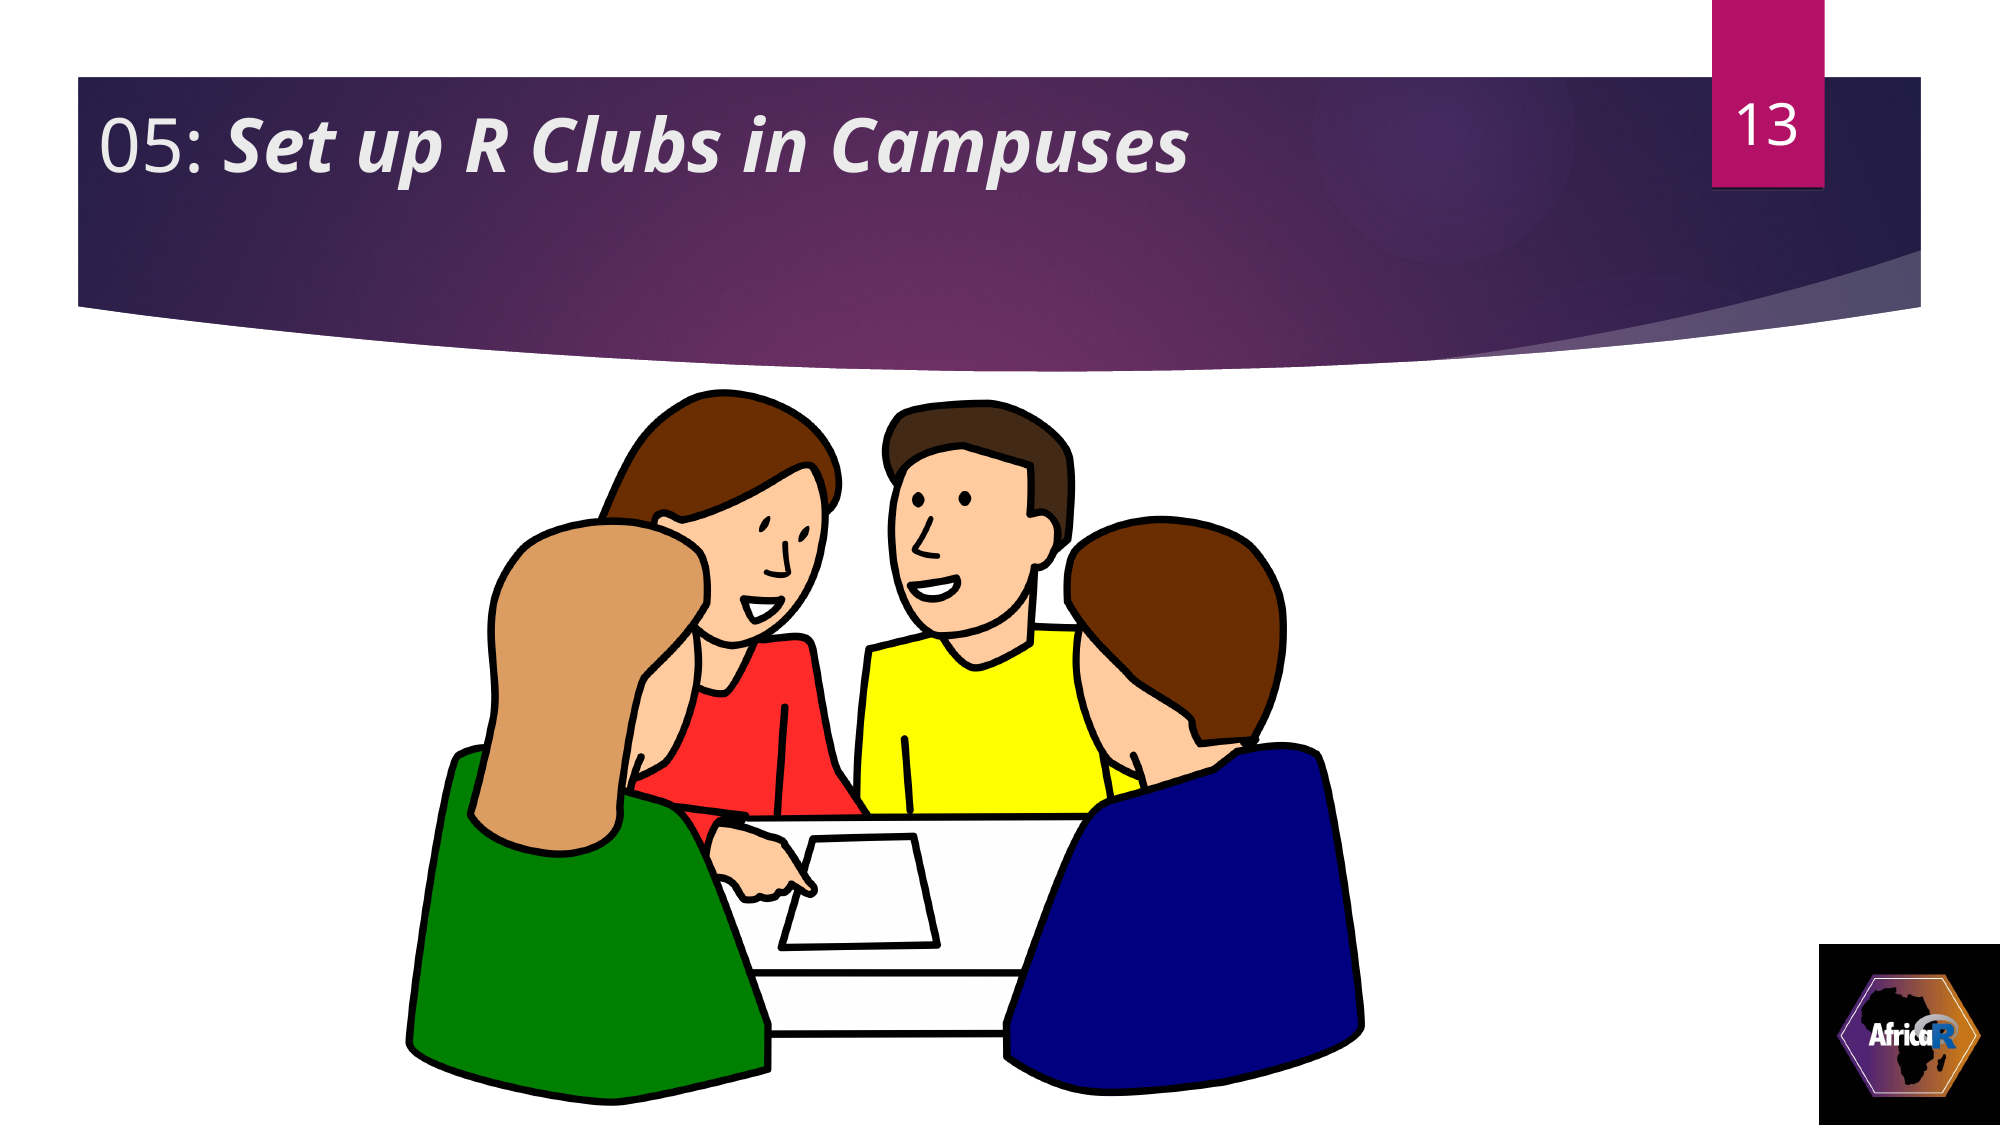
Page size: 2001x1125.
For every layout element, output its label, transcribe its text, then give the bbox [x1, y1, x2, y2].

picture [79, 78, 1748, 371]
picture [405, 389, 1365, 1106]
picture [1819, 944, 2000, 1125]
title 05: Set up R Clubs in Campuses [83, 74, 1922, 300]
